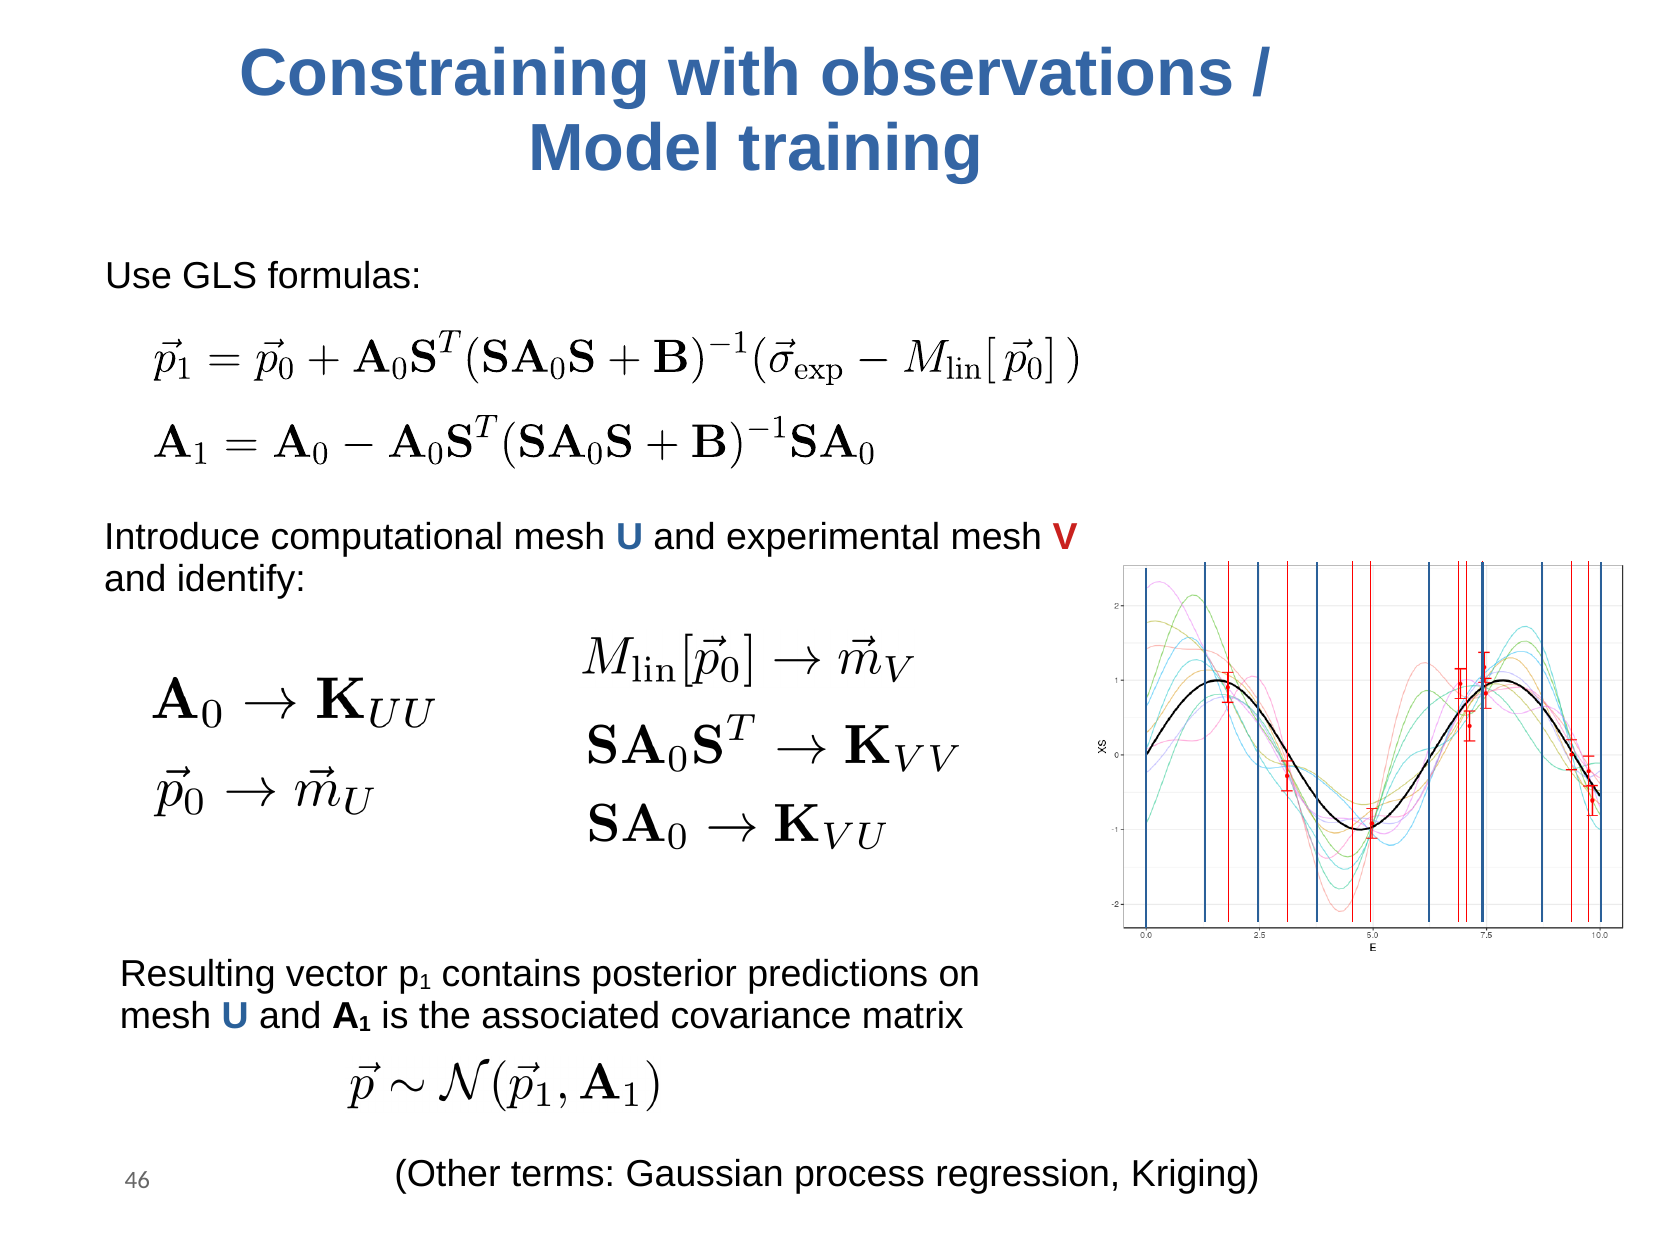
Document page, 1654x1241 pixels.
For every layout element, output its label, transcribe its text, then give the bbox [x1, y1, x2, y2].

title Constraining with observations / Model training [147, 5, 1365, 213]
text_box Introduce computational mesh U and experimental mesh V and identify: [89, 508, 1093, 608]
picture [585, 800, 886, 852]
picture [585, 710, 961, 777]
picture [1095, 561, 1626, 953]
picture [345, 1056, 661, 1113]
picture [579, 629, 915, 688]
text_box Use GLS formulas: [90, 246, 437, 304]
text_box Resulting vector p1 contains posterior predictions on mesh U and A1 is the associated covariance matrix [105, 945, 1066, 1044]
picture [153, 415, 876, 470]
picture [153, 330, 1084, 386]
text_box (Other terms: Gaussian process regression, Kriging) [379, 1145, 1276, 1203]
picture [150, 674, 436, 731]
picture [150, 761, 376, 818]
